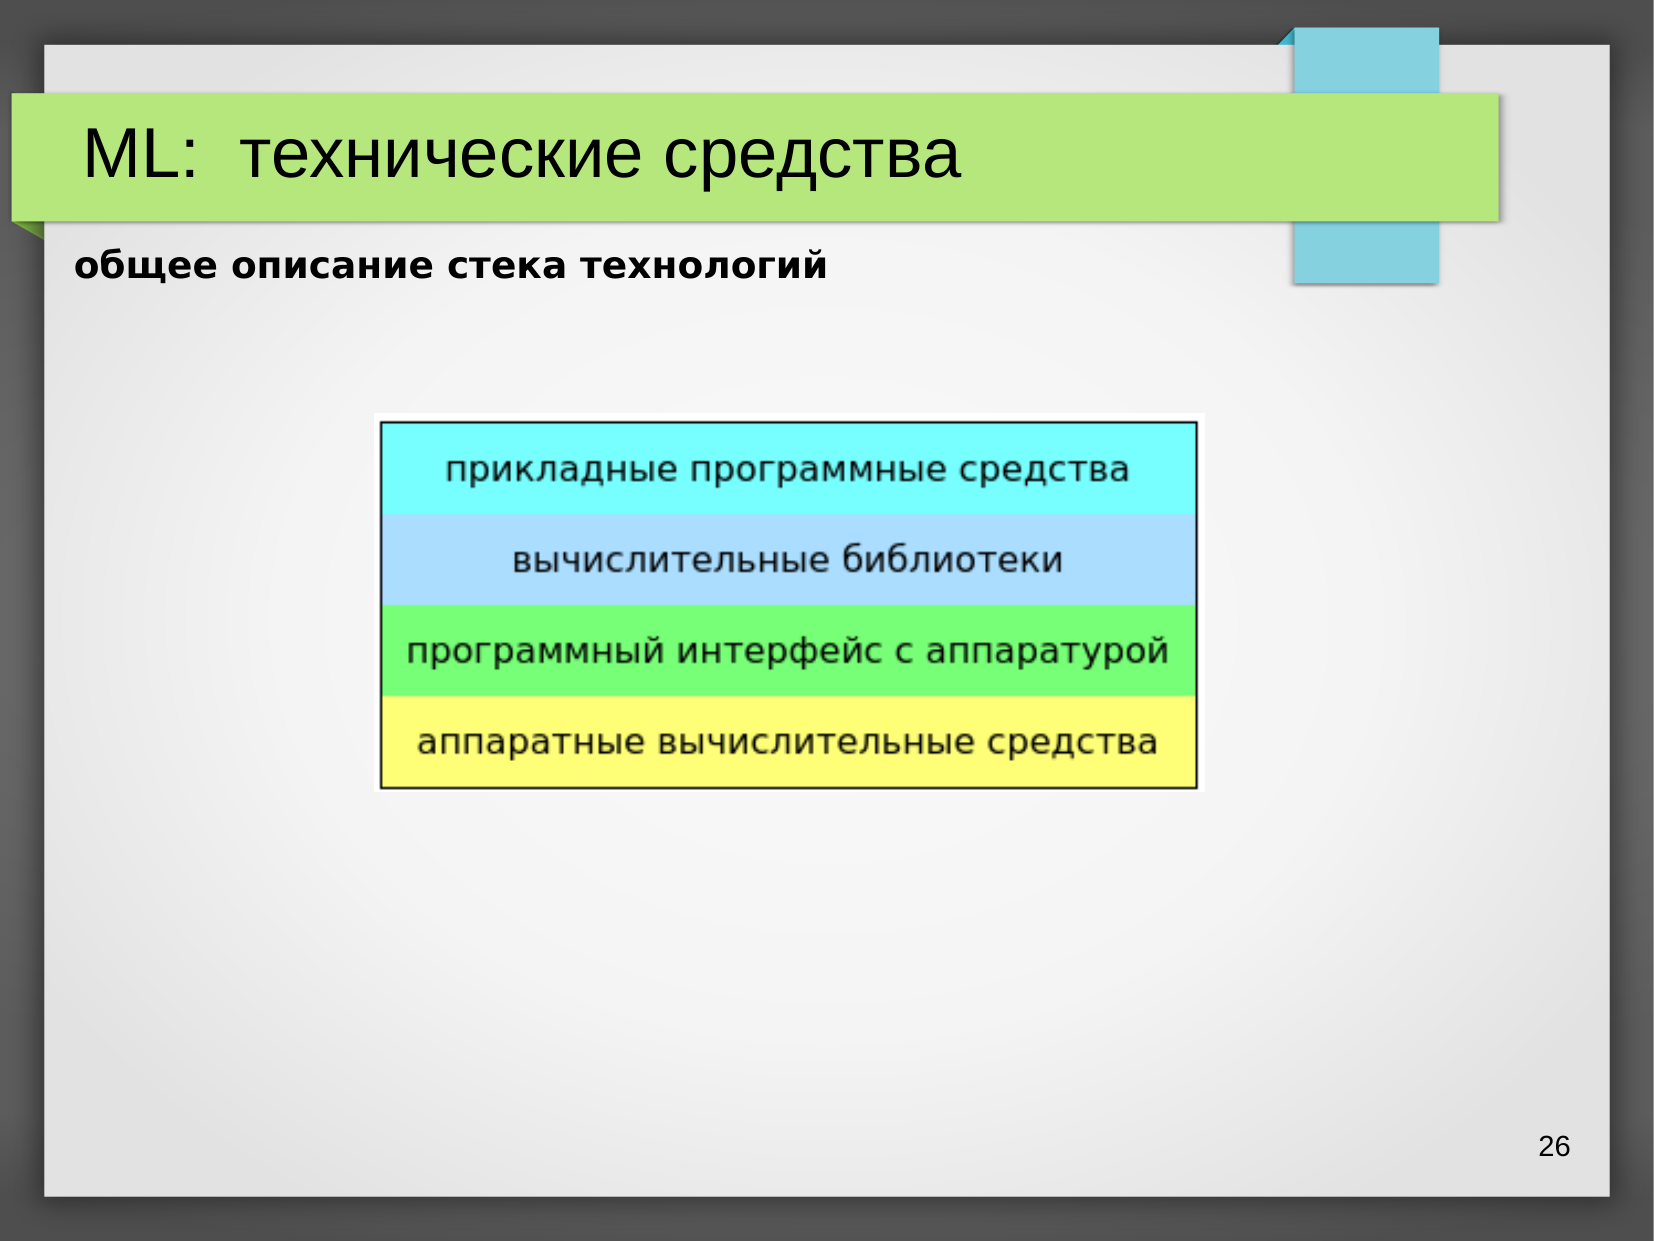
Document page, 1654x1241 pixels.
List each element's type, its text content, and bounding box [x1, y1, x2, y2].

picture [0, 0, 1654, 1241]
title ML: технические средства [82, 49, 1571, 257]
text_box общее описание стека технологий [59, 236, 934, 331]
